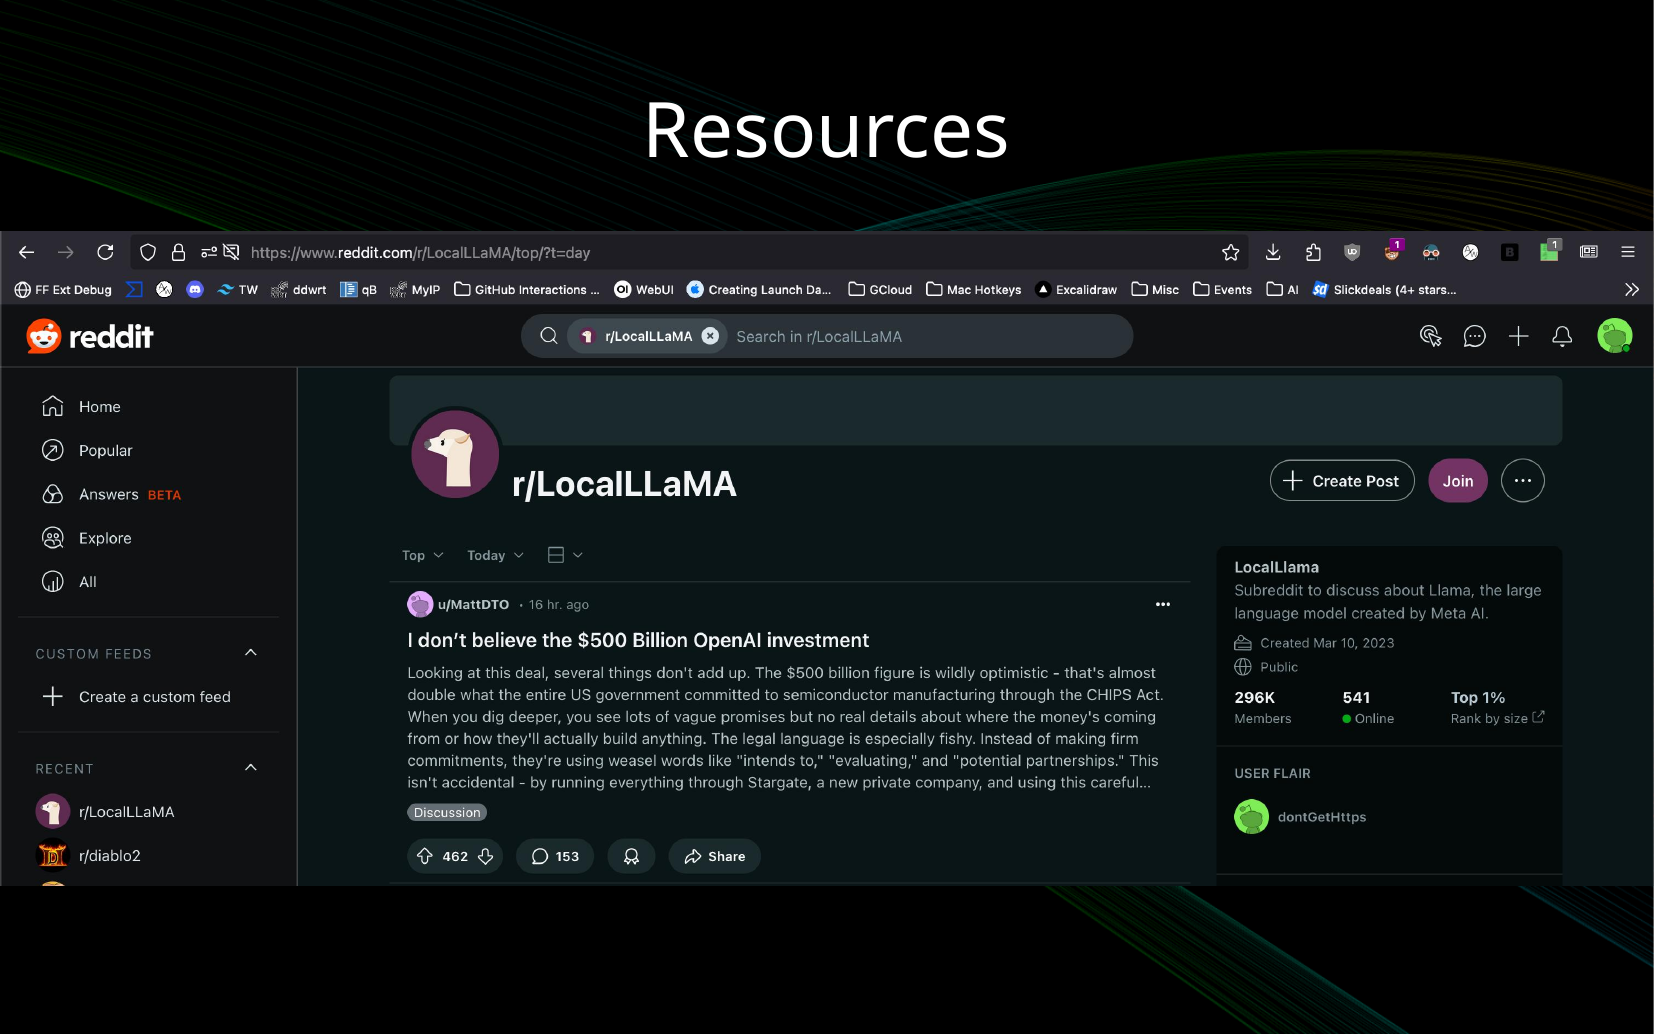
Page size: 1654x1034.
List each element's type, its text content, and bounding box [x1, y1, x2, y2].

title Resources [82, 41, 1571, 214]
picture [0, 0, 1654, 1034]
